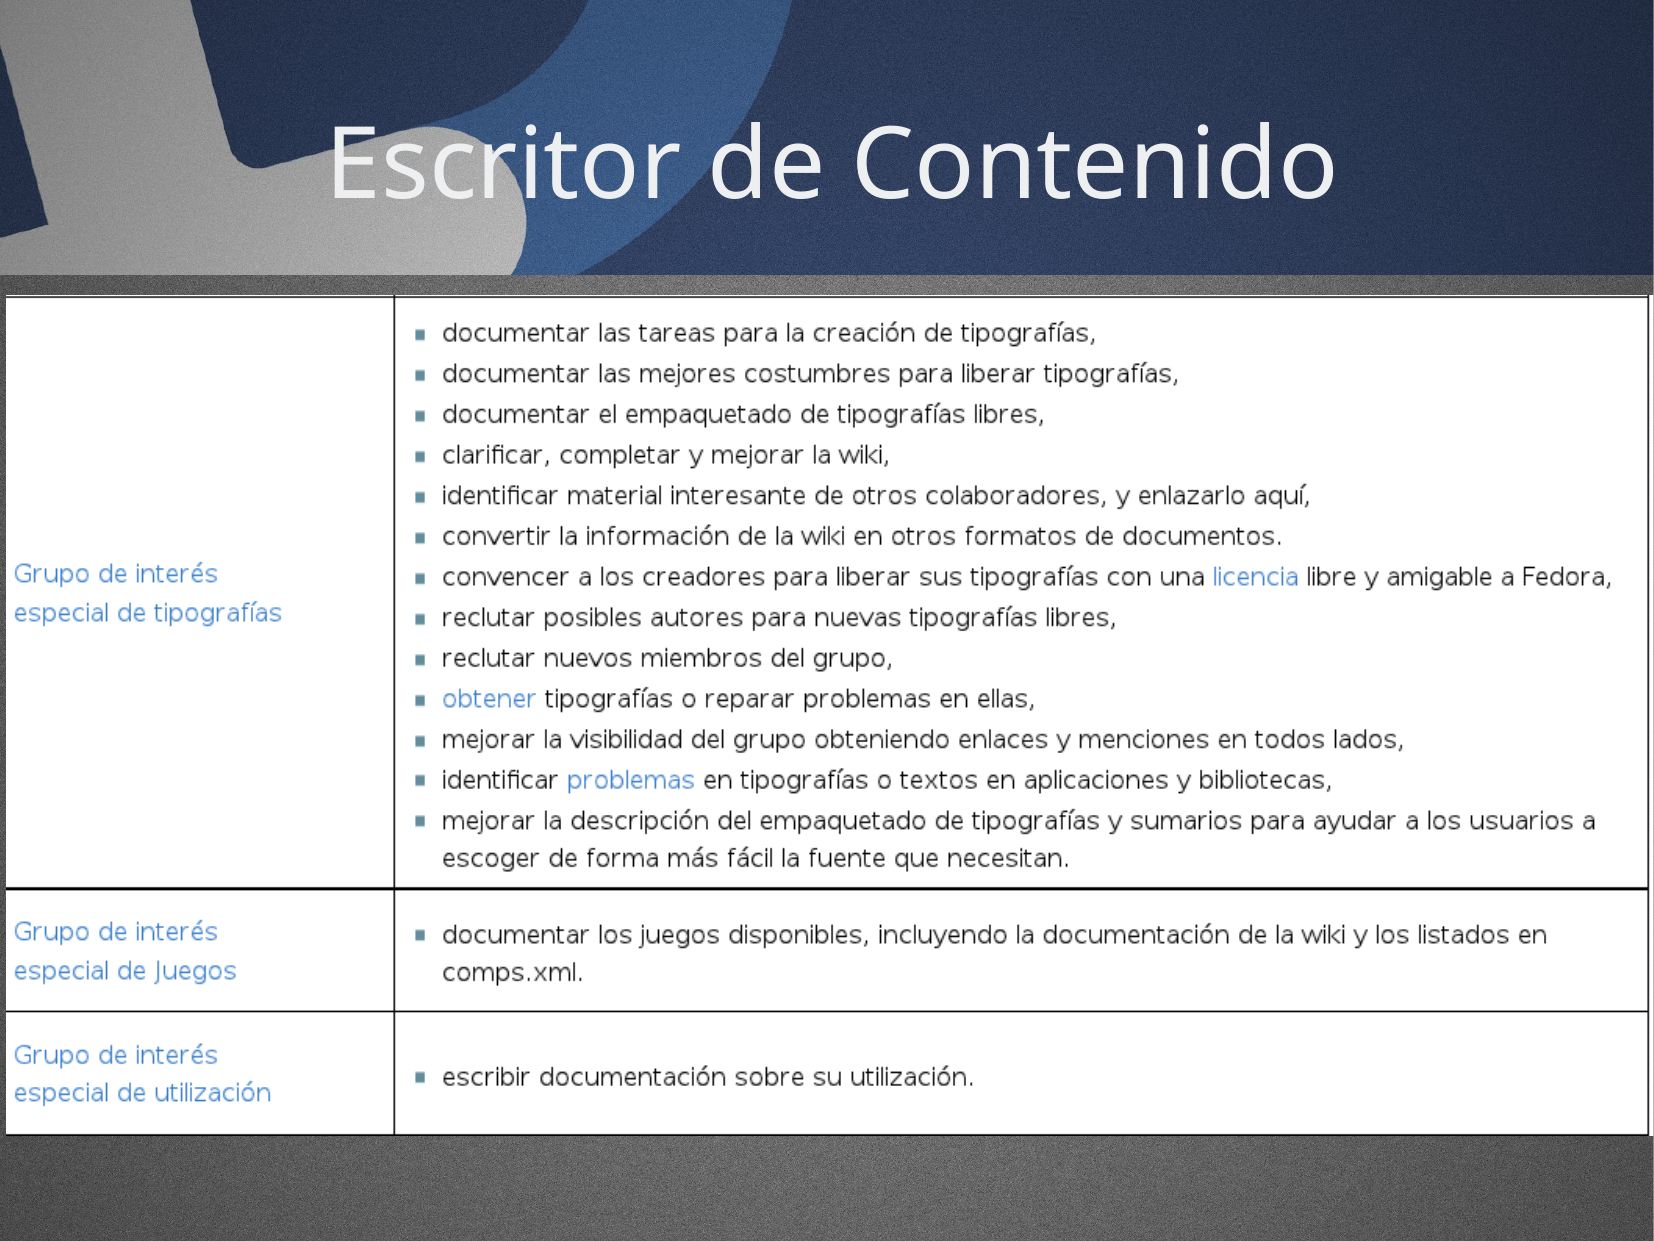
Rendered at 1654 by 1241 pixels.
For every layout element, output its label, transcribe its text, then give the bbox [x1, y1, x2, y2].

picture [0, 0, 1654, 1241]
text_box Escritor de Contenido [88, 58, 1577, 266]
